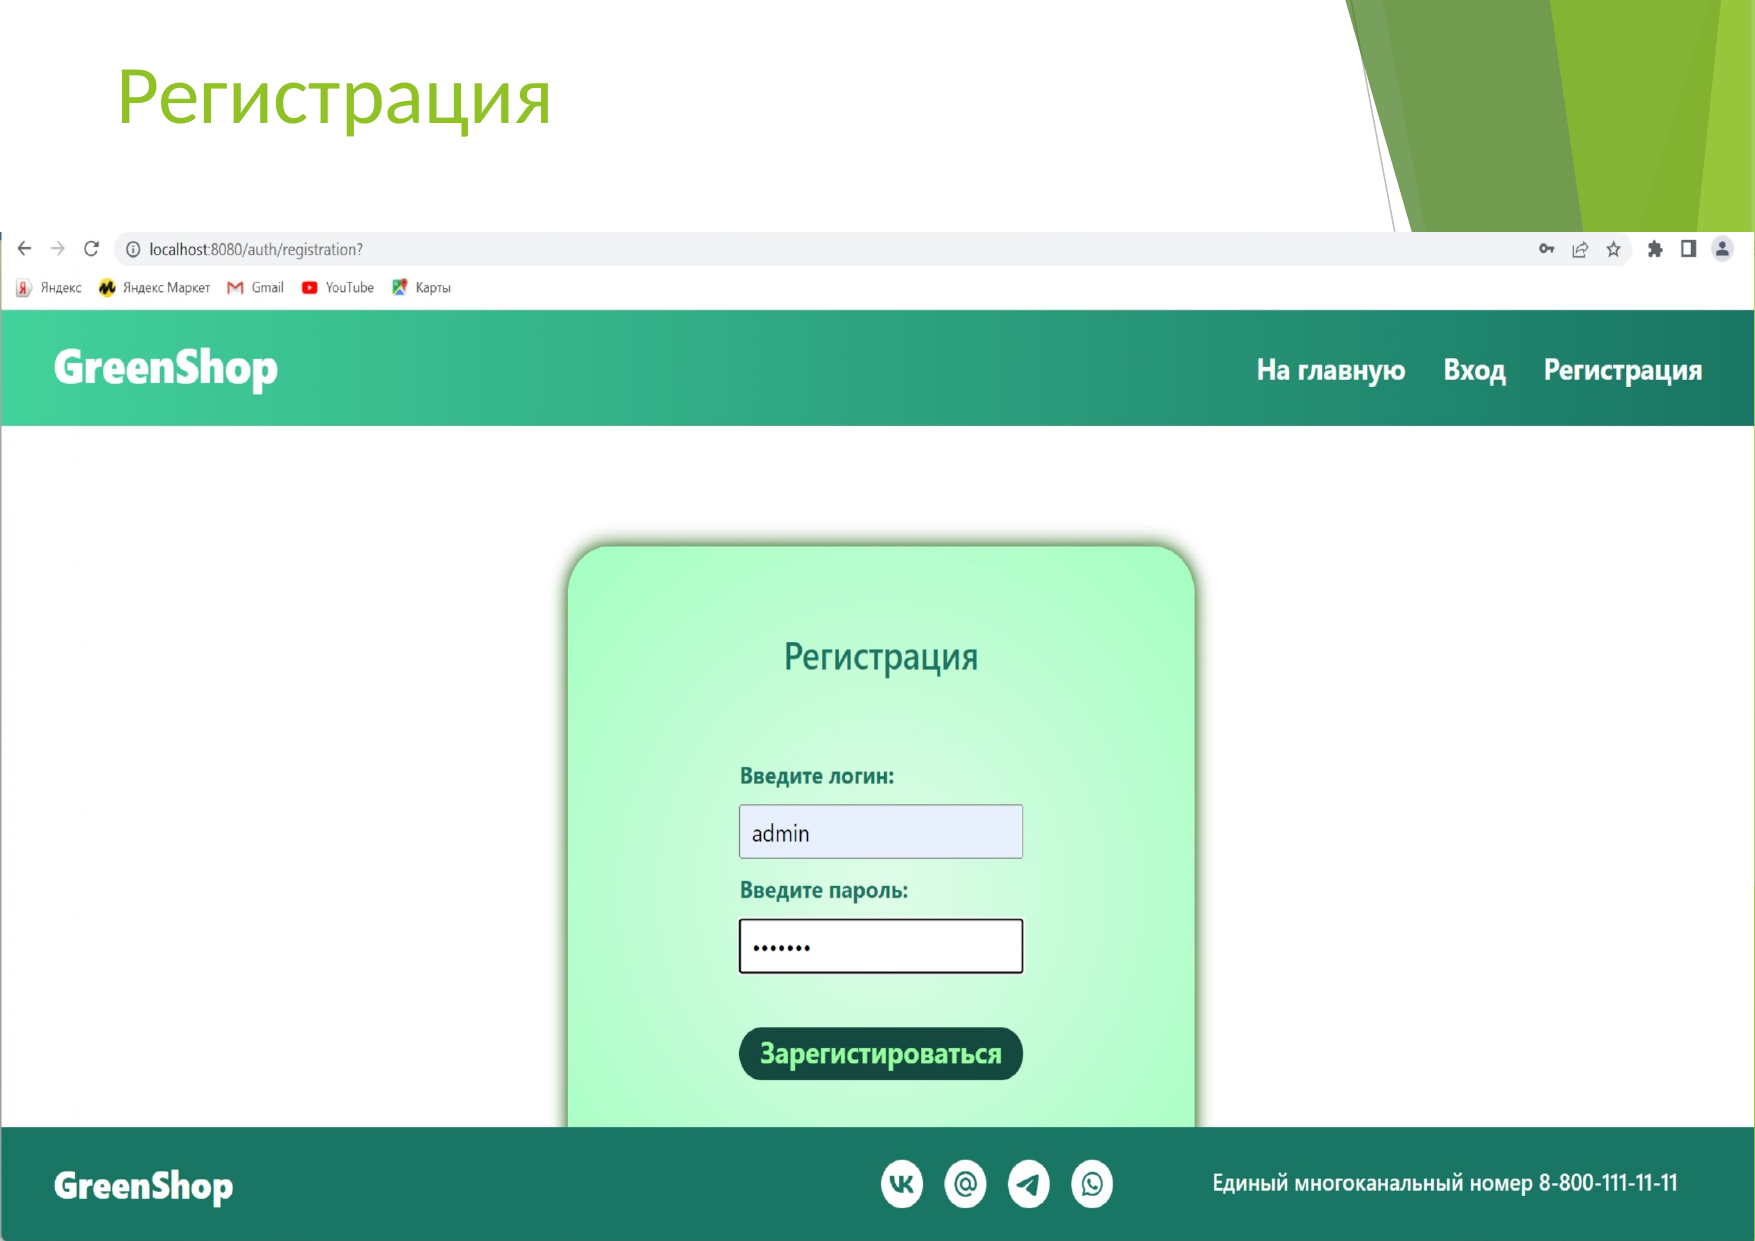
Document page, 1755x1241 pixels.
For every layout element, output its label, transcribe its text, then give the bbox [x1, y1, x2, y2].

picture [0, 232, 1755, 1241]
title Регистрация [102, 32, 1320, 143]
